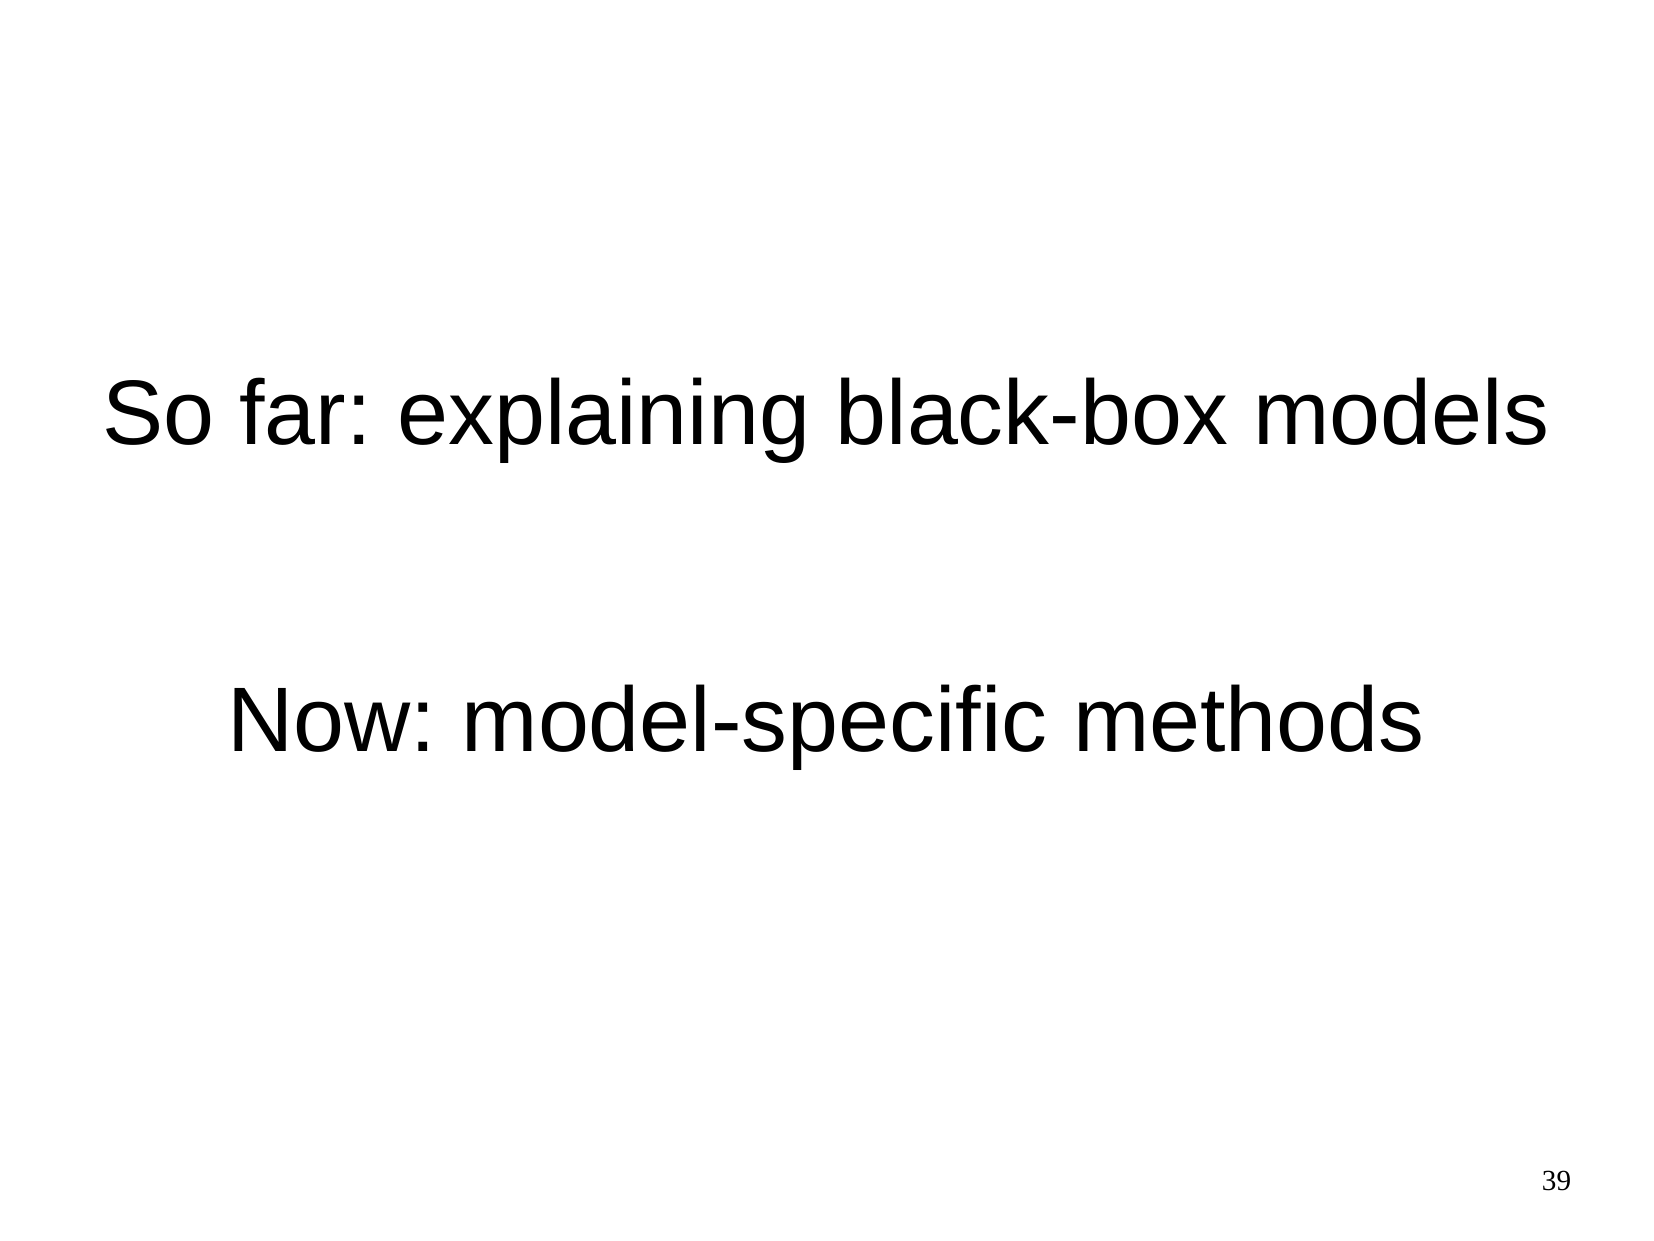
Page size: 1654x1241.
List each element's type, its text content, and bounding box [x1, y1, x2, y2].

title So far: explaining black-box models Now: model-specific methods [82, 361, 1571, 772]
